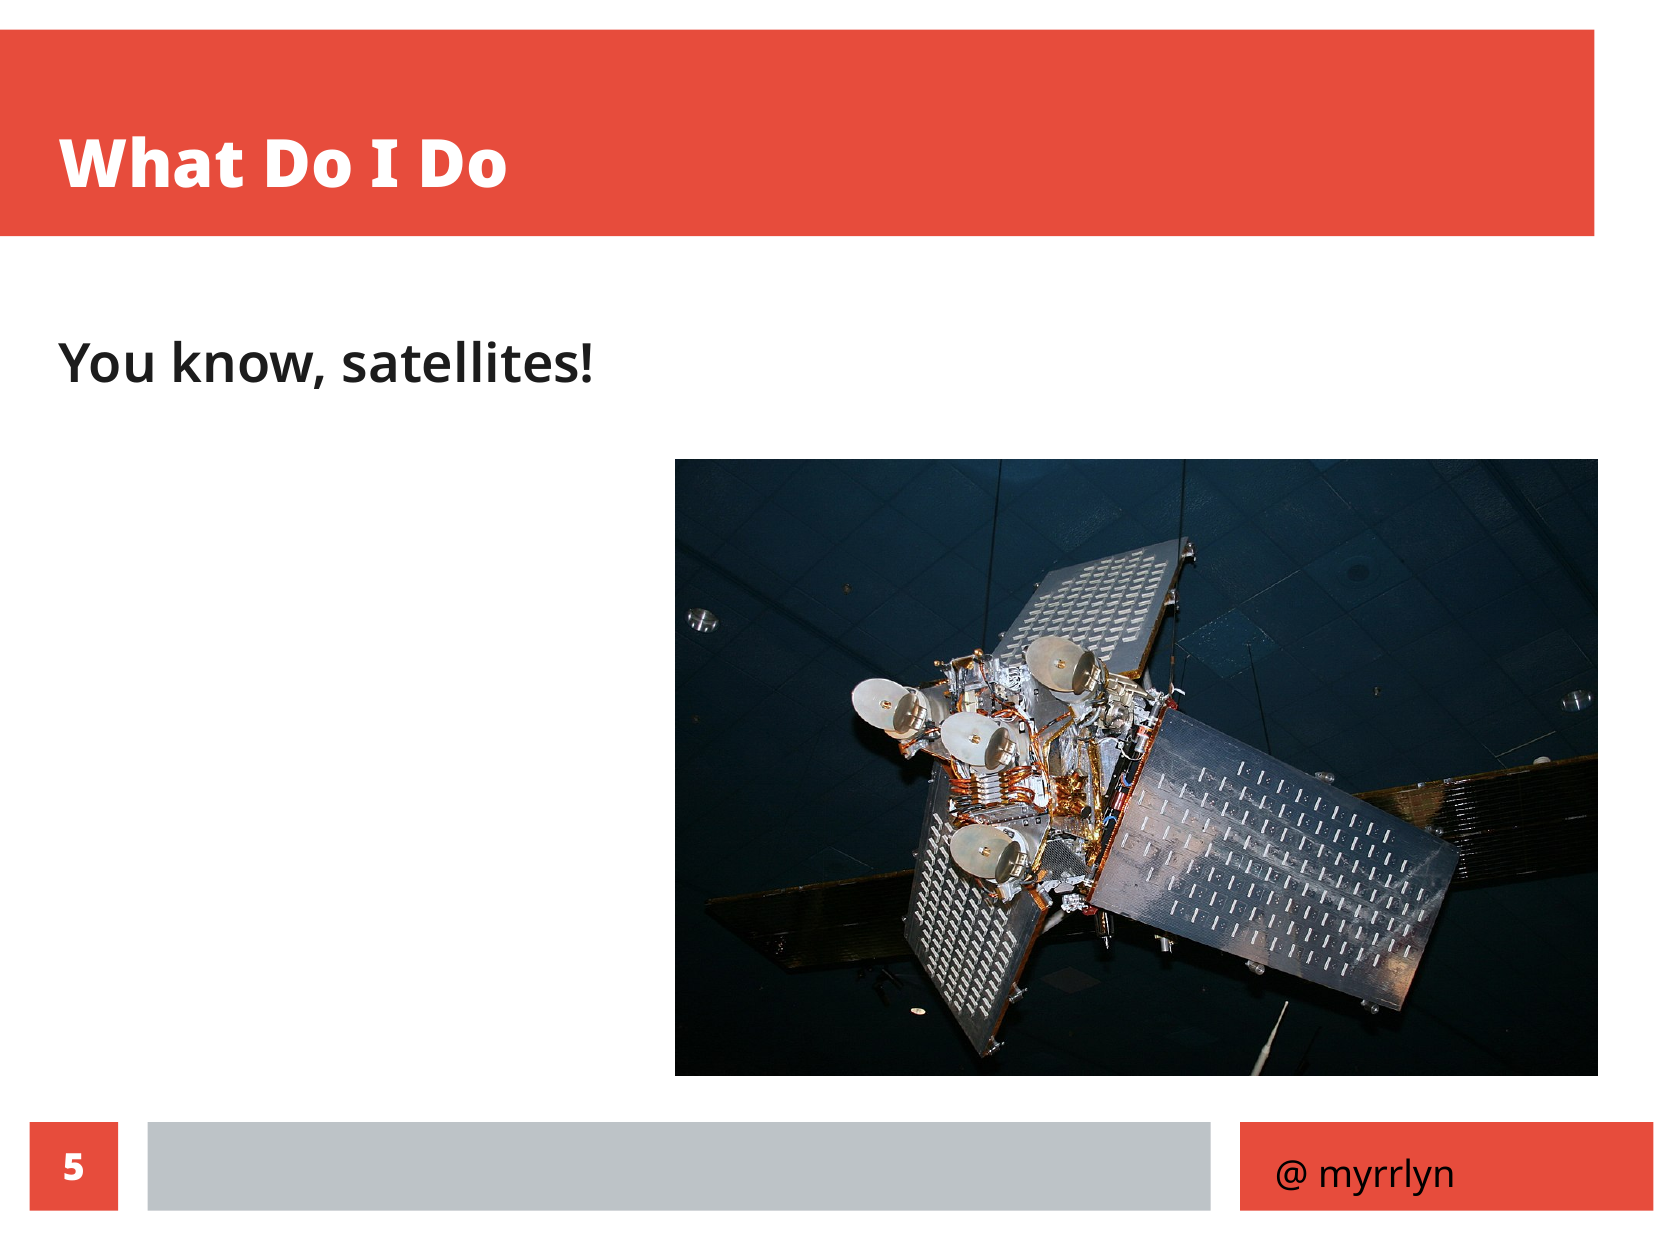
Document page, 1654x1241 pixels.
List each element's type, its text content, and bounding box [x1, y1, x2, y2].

list You know, satellites! [59, 324, 1565, 1093]
picture [675, 459, 1598, 1076]
title What Do I Do [59, 59, 1595, 207]
text_box @ myrrlyn [1260, 1140, 1636, 1202]
